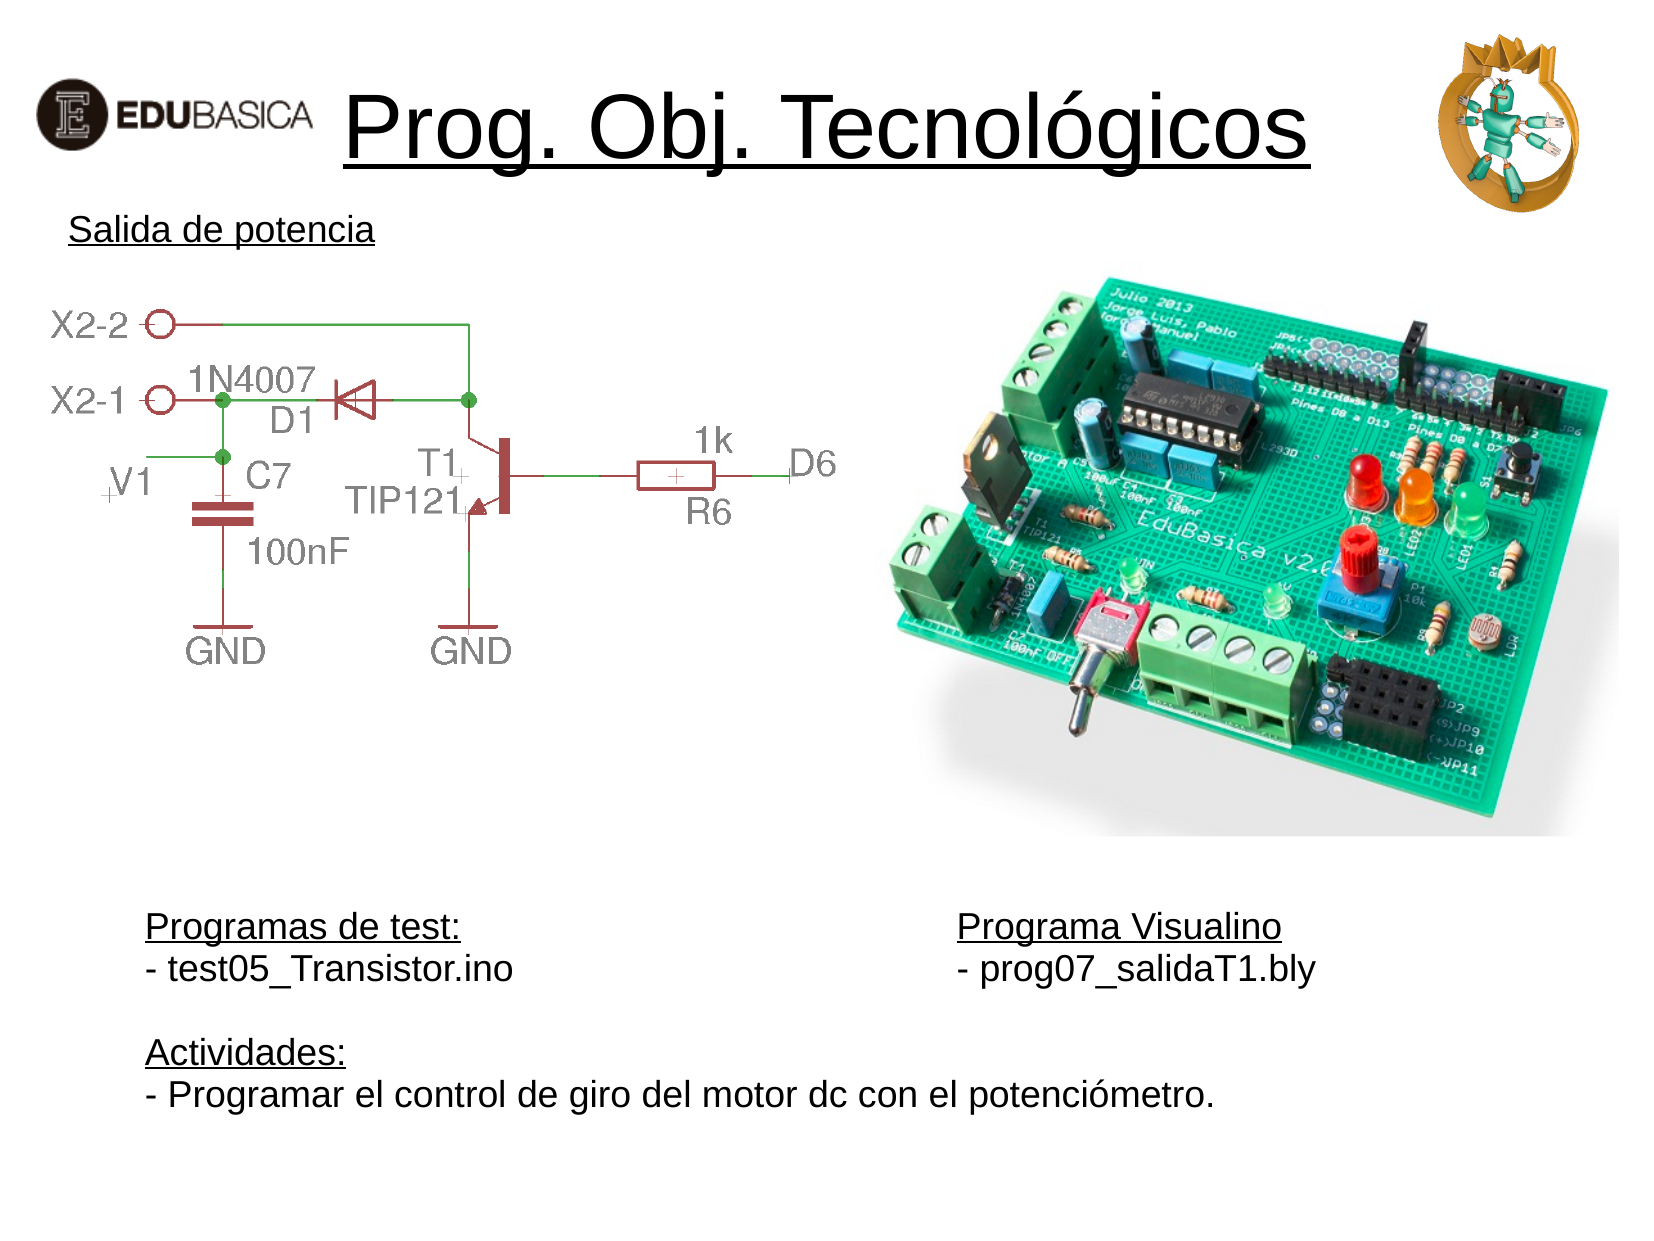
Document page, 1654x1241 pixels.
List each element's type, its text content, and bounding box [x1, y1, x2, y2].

picture [875, 261, 1619, 839]
picture [23, 298, 851, 689]
picture [35, 77, 316, 154]
text_box Salida de potencia [53, 200, 391, 258]
picture [1417, 33, 1595, 213]
text_box Programas de test: Programa Visualino - test05_Transistor.ino - prog07_salidaT1.bly Actividades: - Programar el control de giro del motor dc con el potenciómetro. [129, 897, 1595, 1123]
title Prog. Obj. Tecnológicos [82, 23, 1571, 231]
